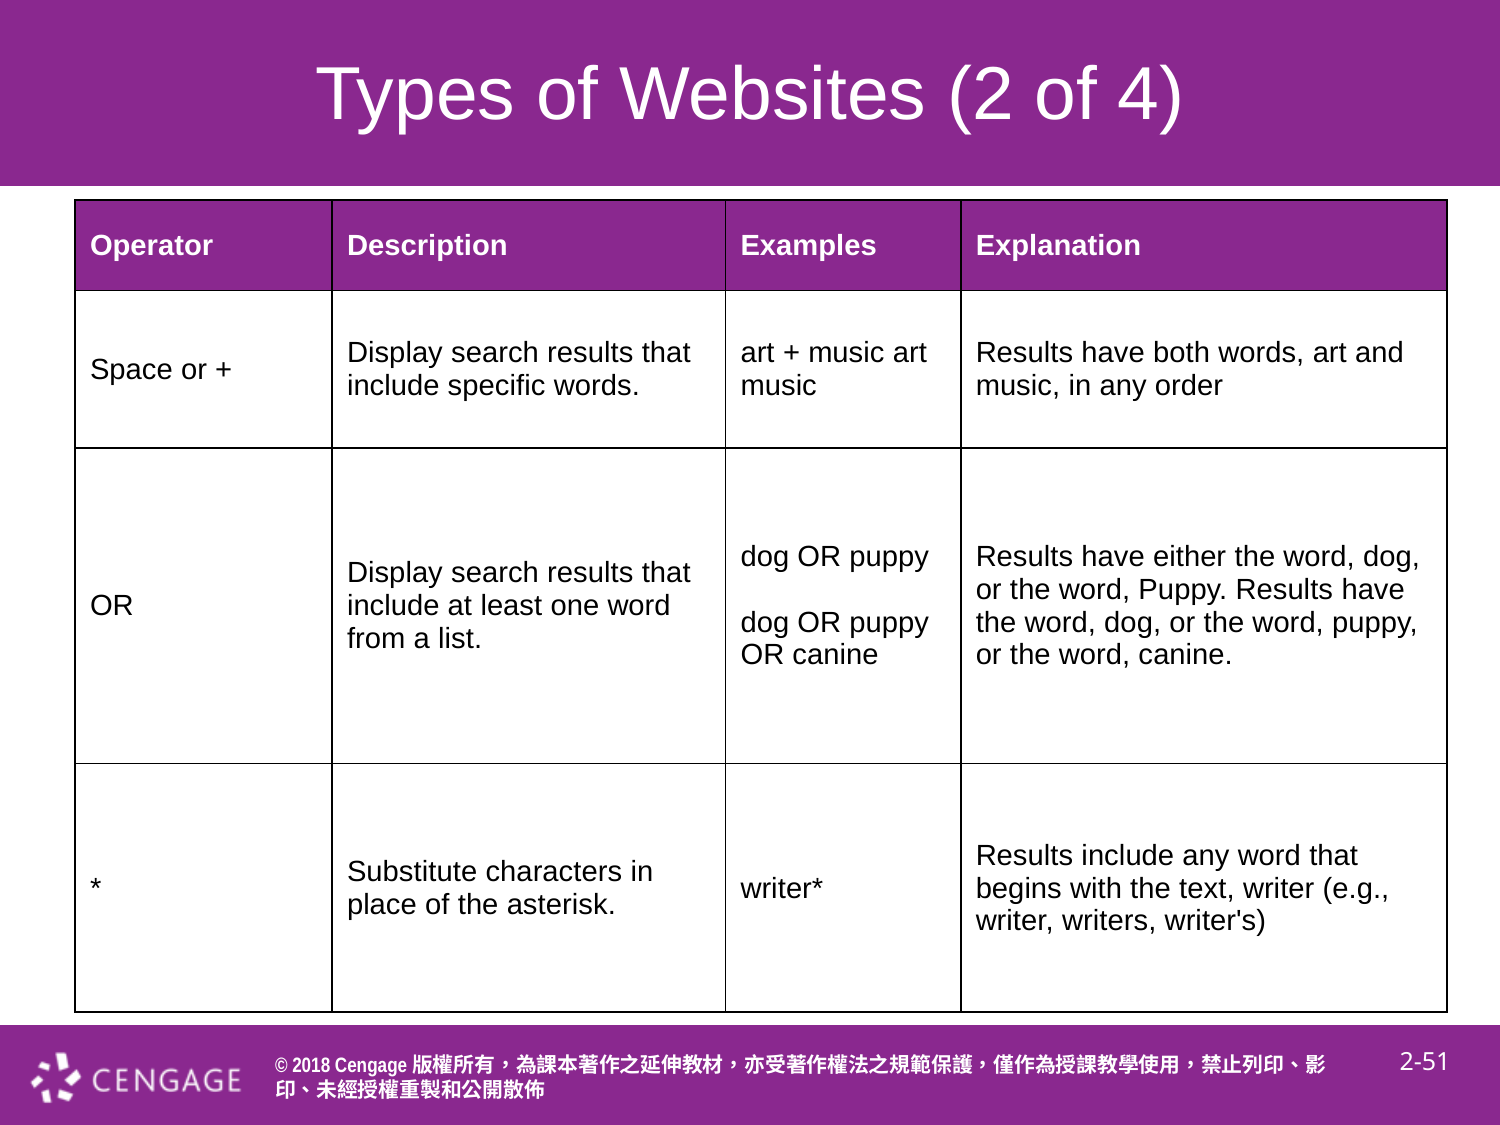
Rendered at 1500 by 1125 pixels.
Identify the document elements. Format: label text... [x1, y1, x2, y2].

table_header Operator [76, 201, 331, 290]
table_cell Display search results that include specific words. [333, 291, 725, 447]
table_cell Results have either the word, dog, or the word, Puppy. Results have the word, dog, or the word, puppy, or the word, canine. [962, 449, 1446, 763]
table_cell Space or + [76, 291, 331, 447]
table_header Description [333, 201, 725, 290]
table_header Explanation [962, 201, 1446, 290]
picture [21, 1043, 246, 1111]
table_cell art + music art music [726, 291, 960, 447]
table_cell Results include any word that begins with the text, writer (e.g., writer, writers, writer's) [962, 764, 1446, 1011]
table_cell Results have both words, art and music, in any order [962, 291, 1446, 447]
table_cell Display search results that include at least one word from a list. [333, 449, 725, 763]
table_cell writer* [726, 764, 960, 1011]
table_header Examples [726, 201, 960, 290]
table_cell Substitute characters in place of the asterisk. [333, 764, 725, 1011]
table_cell * [76, 764, 331, 1011]
table_cell OR [76, 449, 331, 763]
title Types of Websites (2 of 4) [7, 4, 1493, 175]
table_cell dog OR puppy dog OR puppy OR canine [726, 449, 960, 763]
